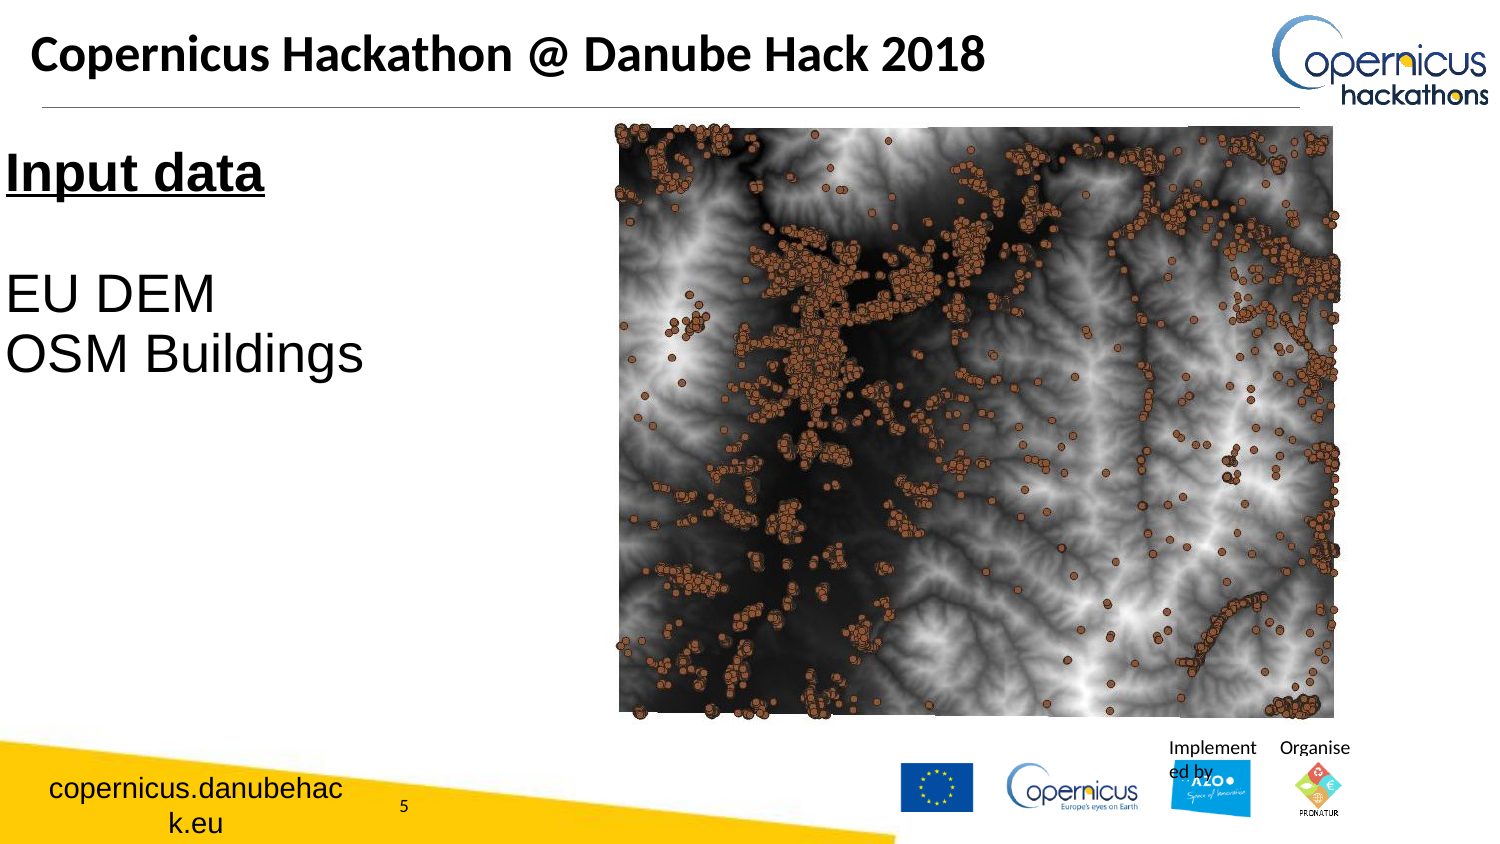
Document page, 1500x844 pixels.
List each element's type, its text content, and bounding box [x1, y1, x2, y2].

footer copernicus.danubehack.eu [28, 782, 365, 827]
text_box Input data EU DEM OSM Buildings [0, 134, 1500, 613]
picture [1280, 756, 1356, 821]
title Copernicus Hackathon @ Danube Hack 2018 [15, 23, 1288, 86]
picture [0, 613, 1351, 844]
picture [1272, 15, 1489, 105]
slide_number <number> [384, 782, 722, 827]
picture [600, 119, 1351, 134]
